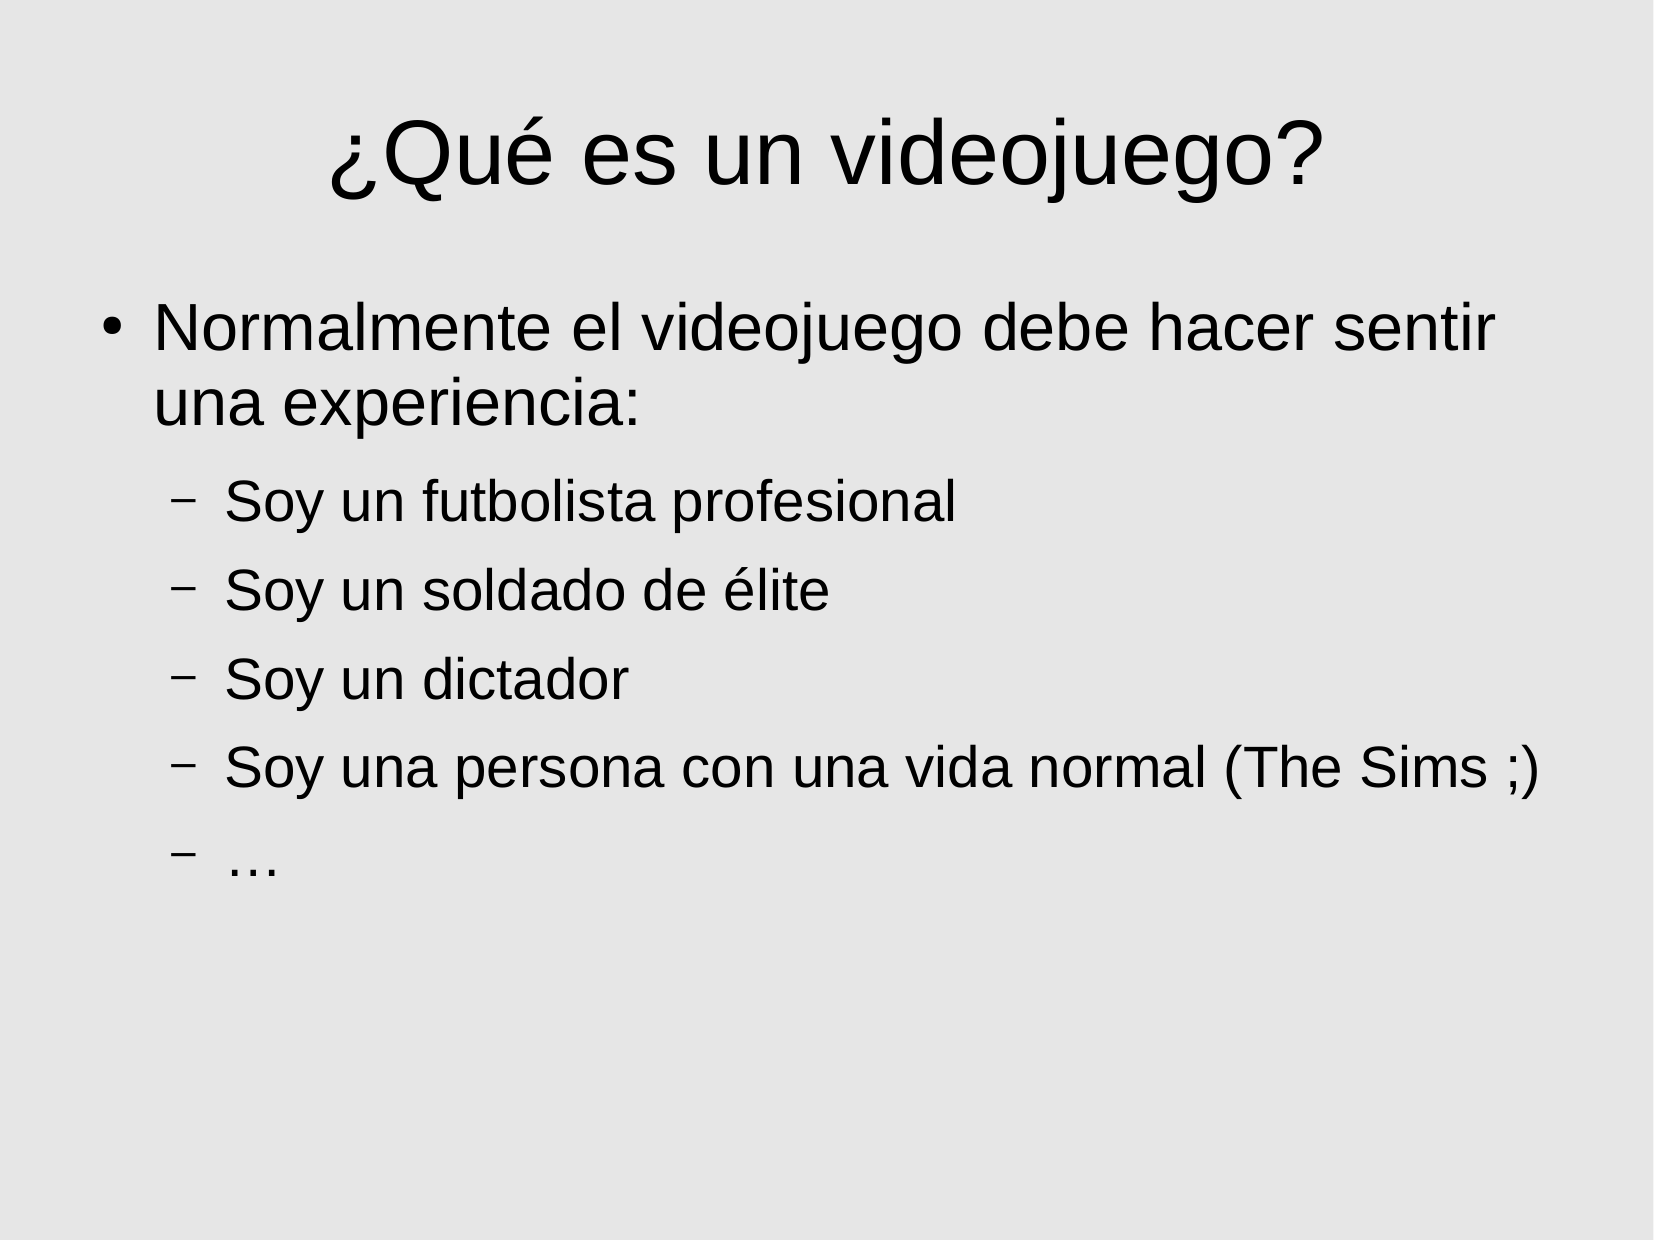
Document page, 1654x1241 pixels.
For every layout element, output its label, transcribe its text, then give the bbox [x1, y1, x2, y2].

title ¿Qué es un videojuego? [82, 49, 1571, 257]
list Normalmente el videojuego debe hacer sentir una experiencia: Soy un futbolista profesional Soy un soldado de élite Soy un dictador Soy una persona con una vida normal (The Sims ;) … [82, 290, 1571, 1010]
